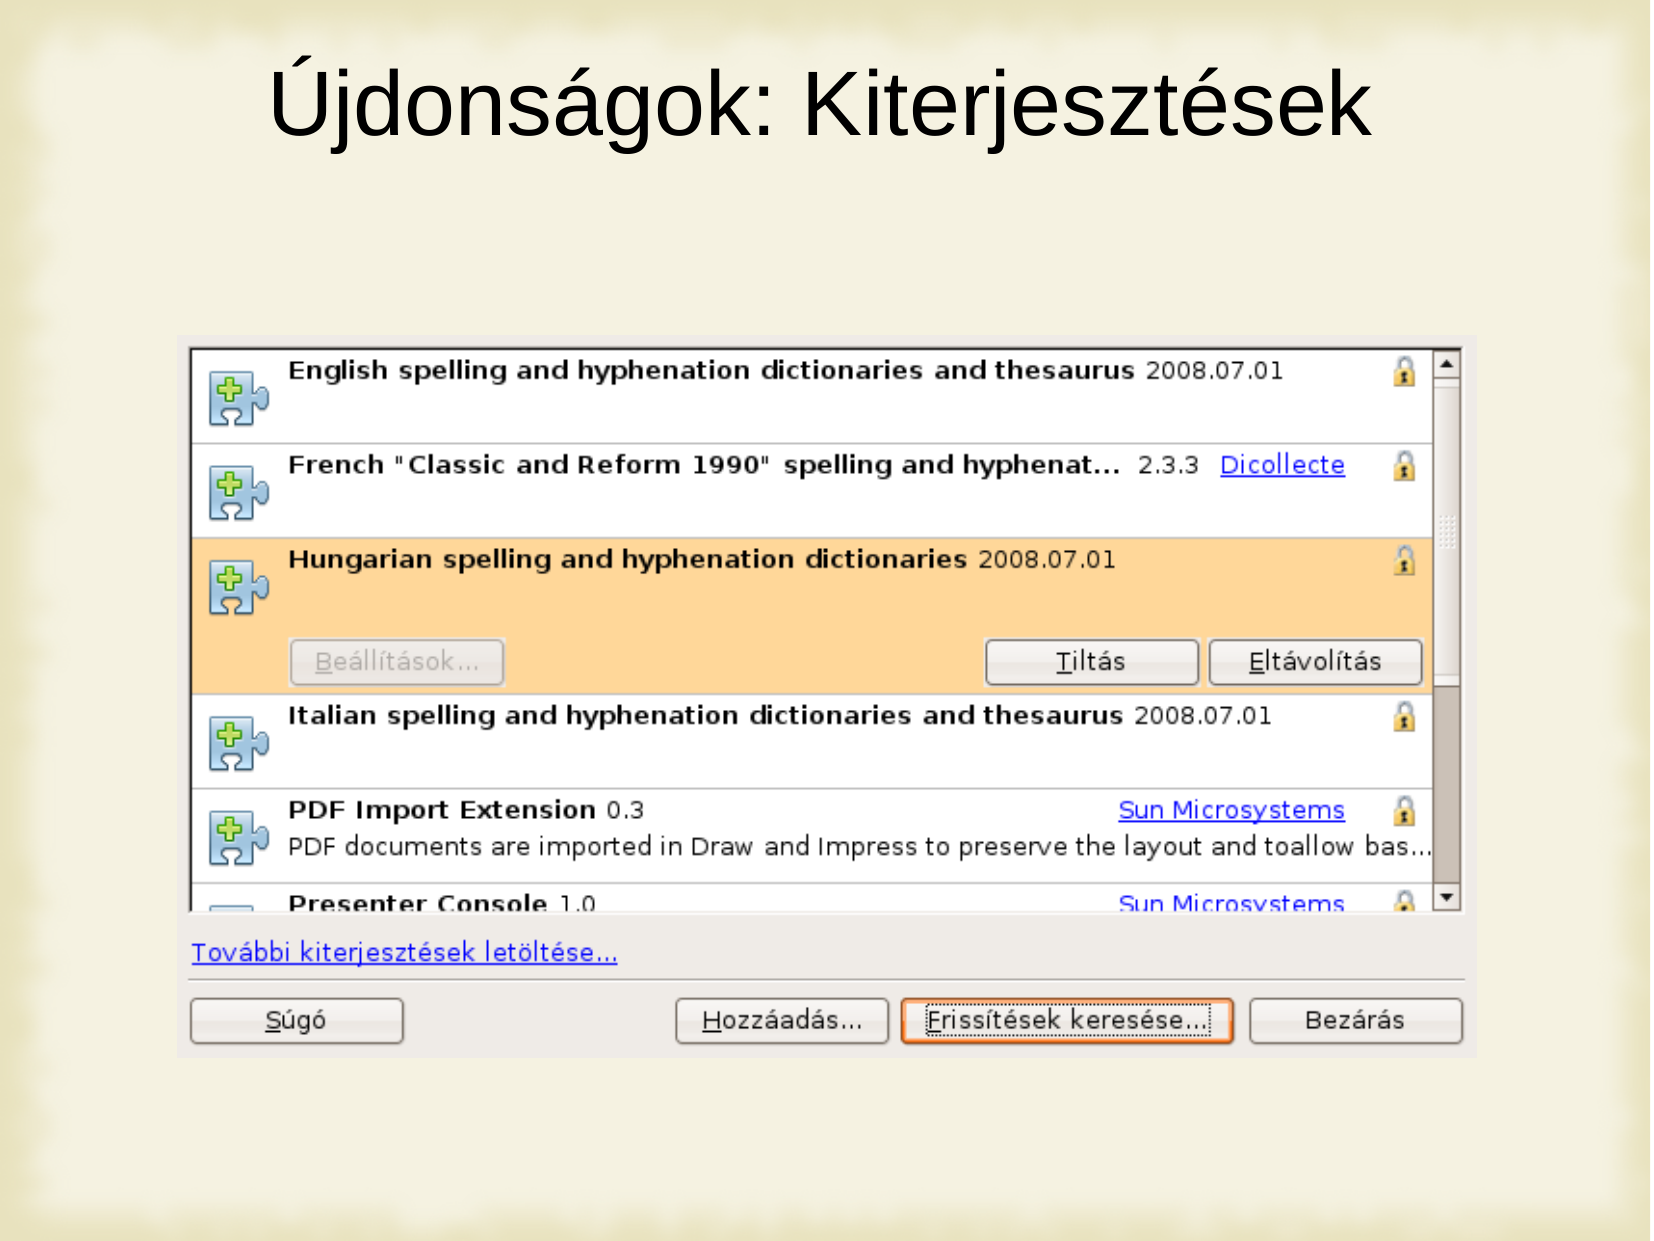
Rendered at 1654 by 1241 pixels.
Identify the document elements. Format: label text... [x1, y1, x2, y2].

picture [0, 0, 1651, 1241]
title Újdonságok: Kiterjesztések [76, 0, 1565, 208]
